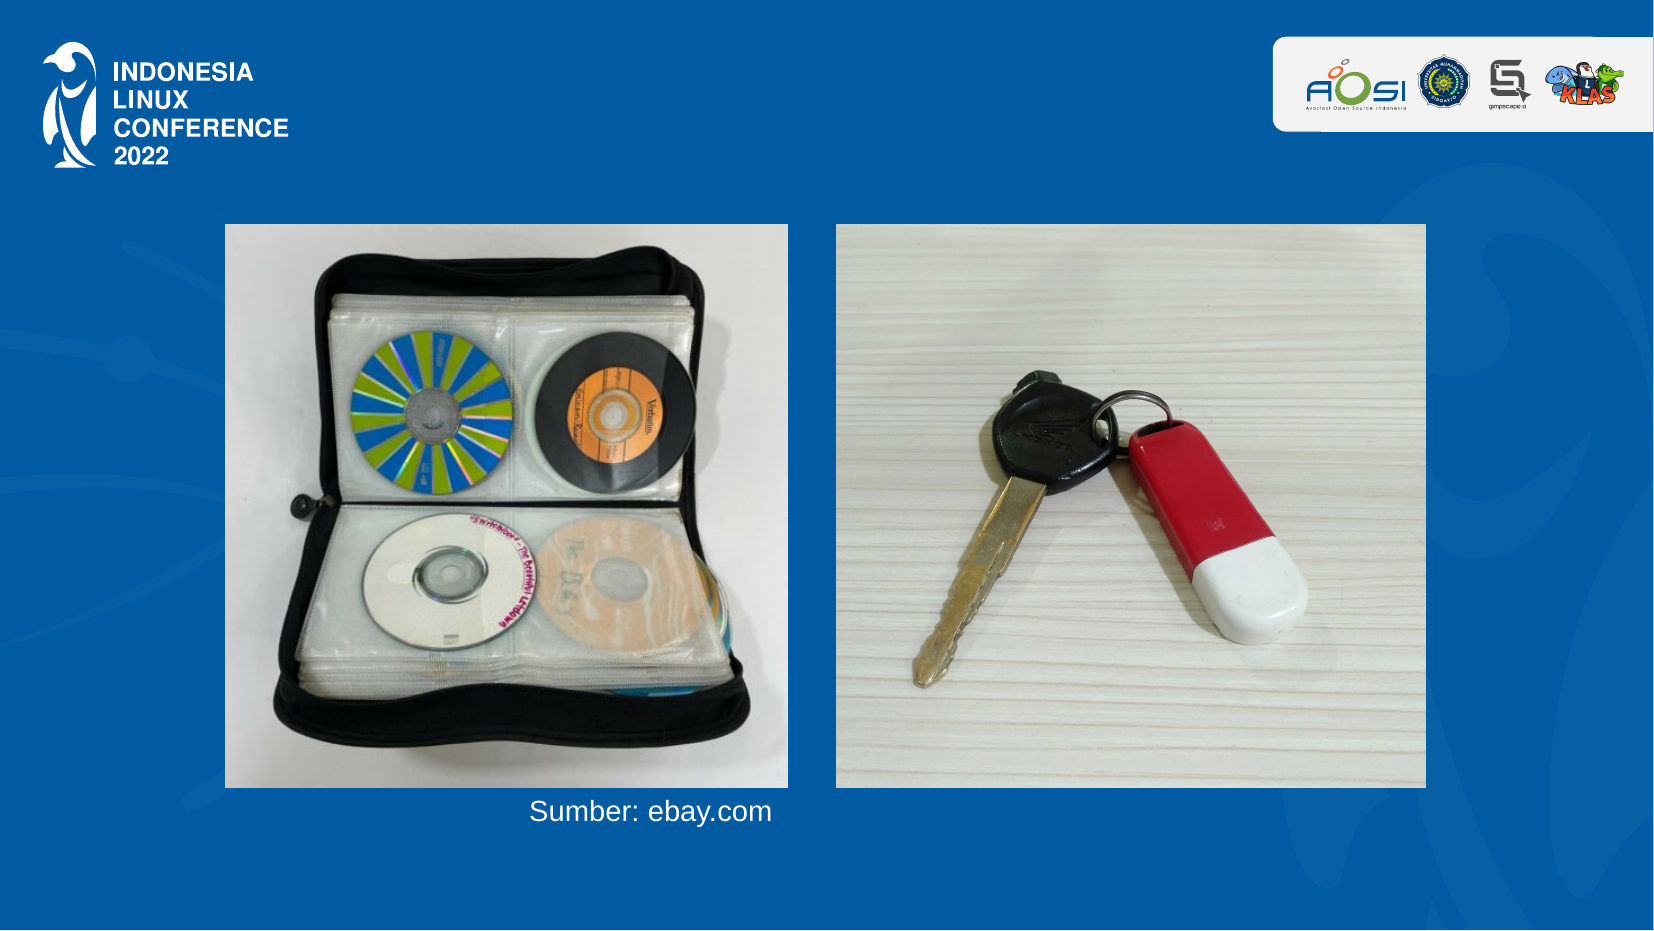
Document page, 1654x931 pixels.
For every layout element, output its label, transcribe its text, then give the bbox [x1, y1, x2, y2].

picture [836, 224, 1426, 788]
text_box Sumber: ebay.com [514, 787, 788, 836]
picture [1417, 54, 1471, 108]
picture [1545, 62, 1624, 105]
picture [225, 224, 788, 788]
